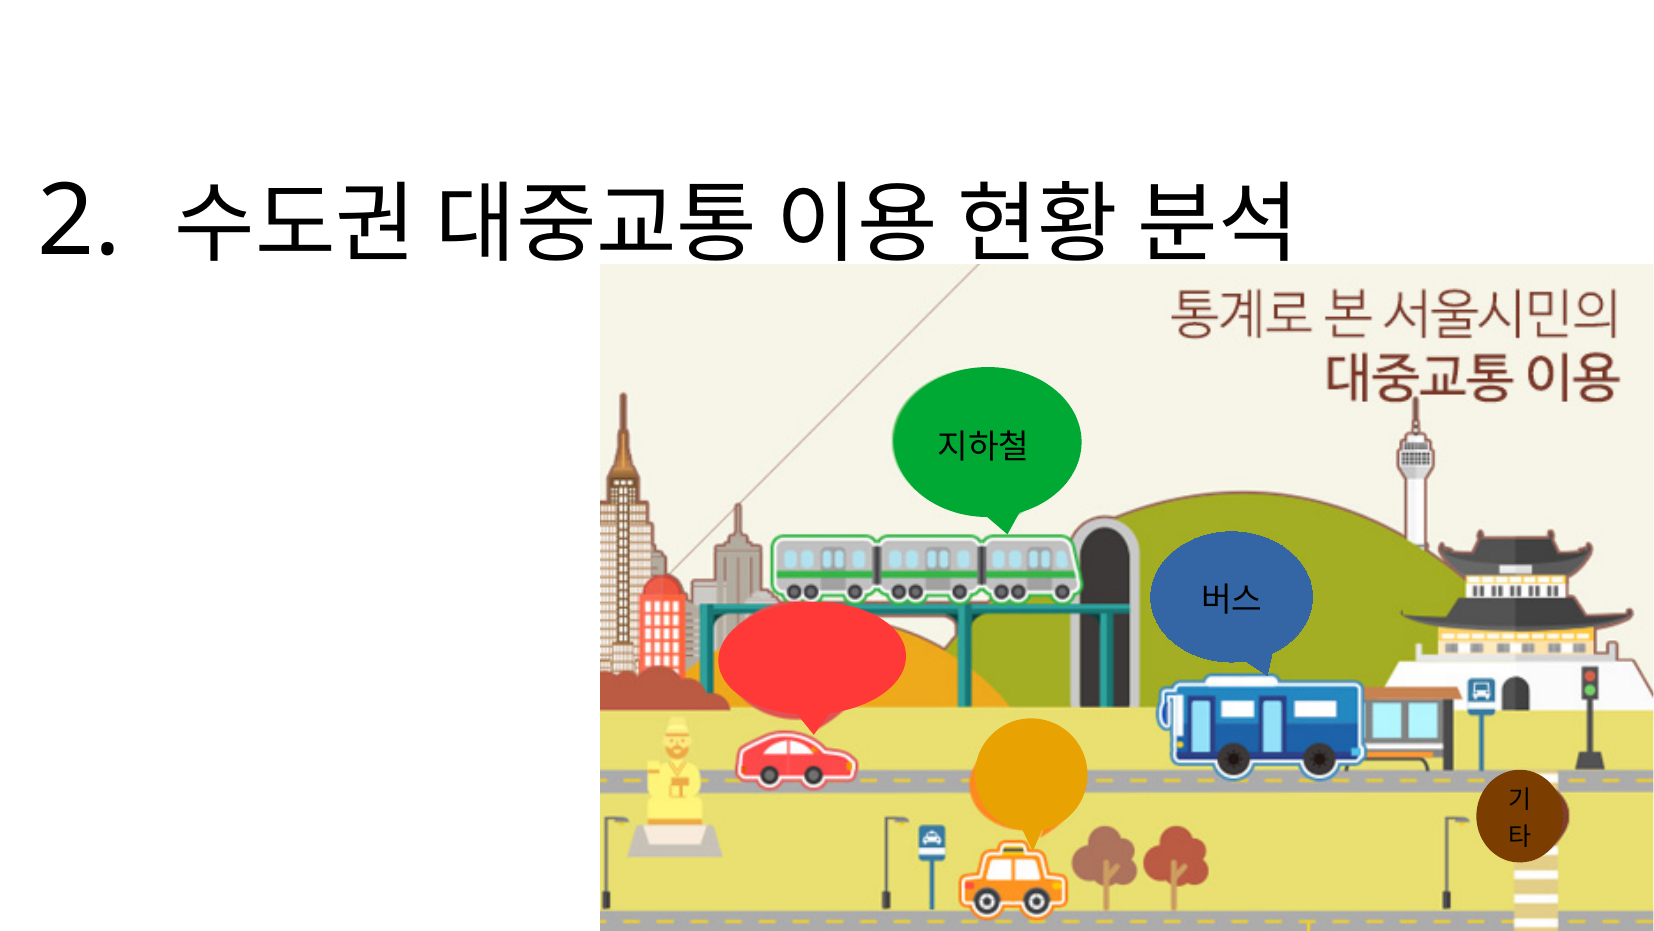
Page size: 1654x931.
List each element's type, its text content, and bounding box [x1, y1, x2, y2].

text_box [718, 601, 907, 735]
text_box 기타 [1476, 769, 1564, 863]
text_box [974, 718, 1088, 852]
text_box 지하철 [894, 367, 1082, 535]
text_box 버스 [1150, 531, 1313, 676]
picture [600, 264, 1654, 931]
title 2. 수도권 대중교통 이용 현황 분석 [37, 0, 1613, 516]
